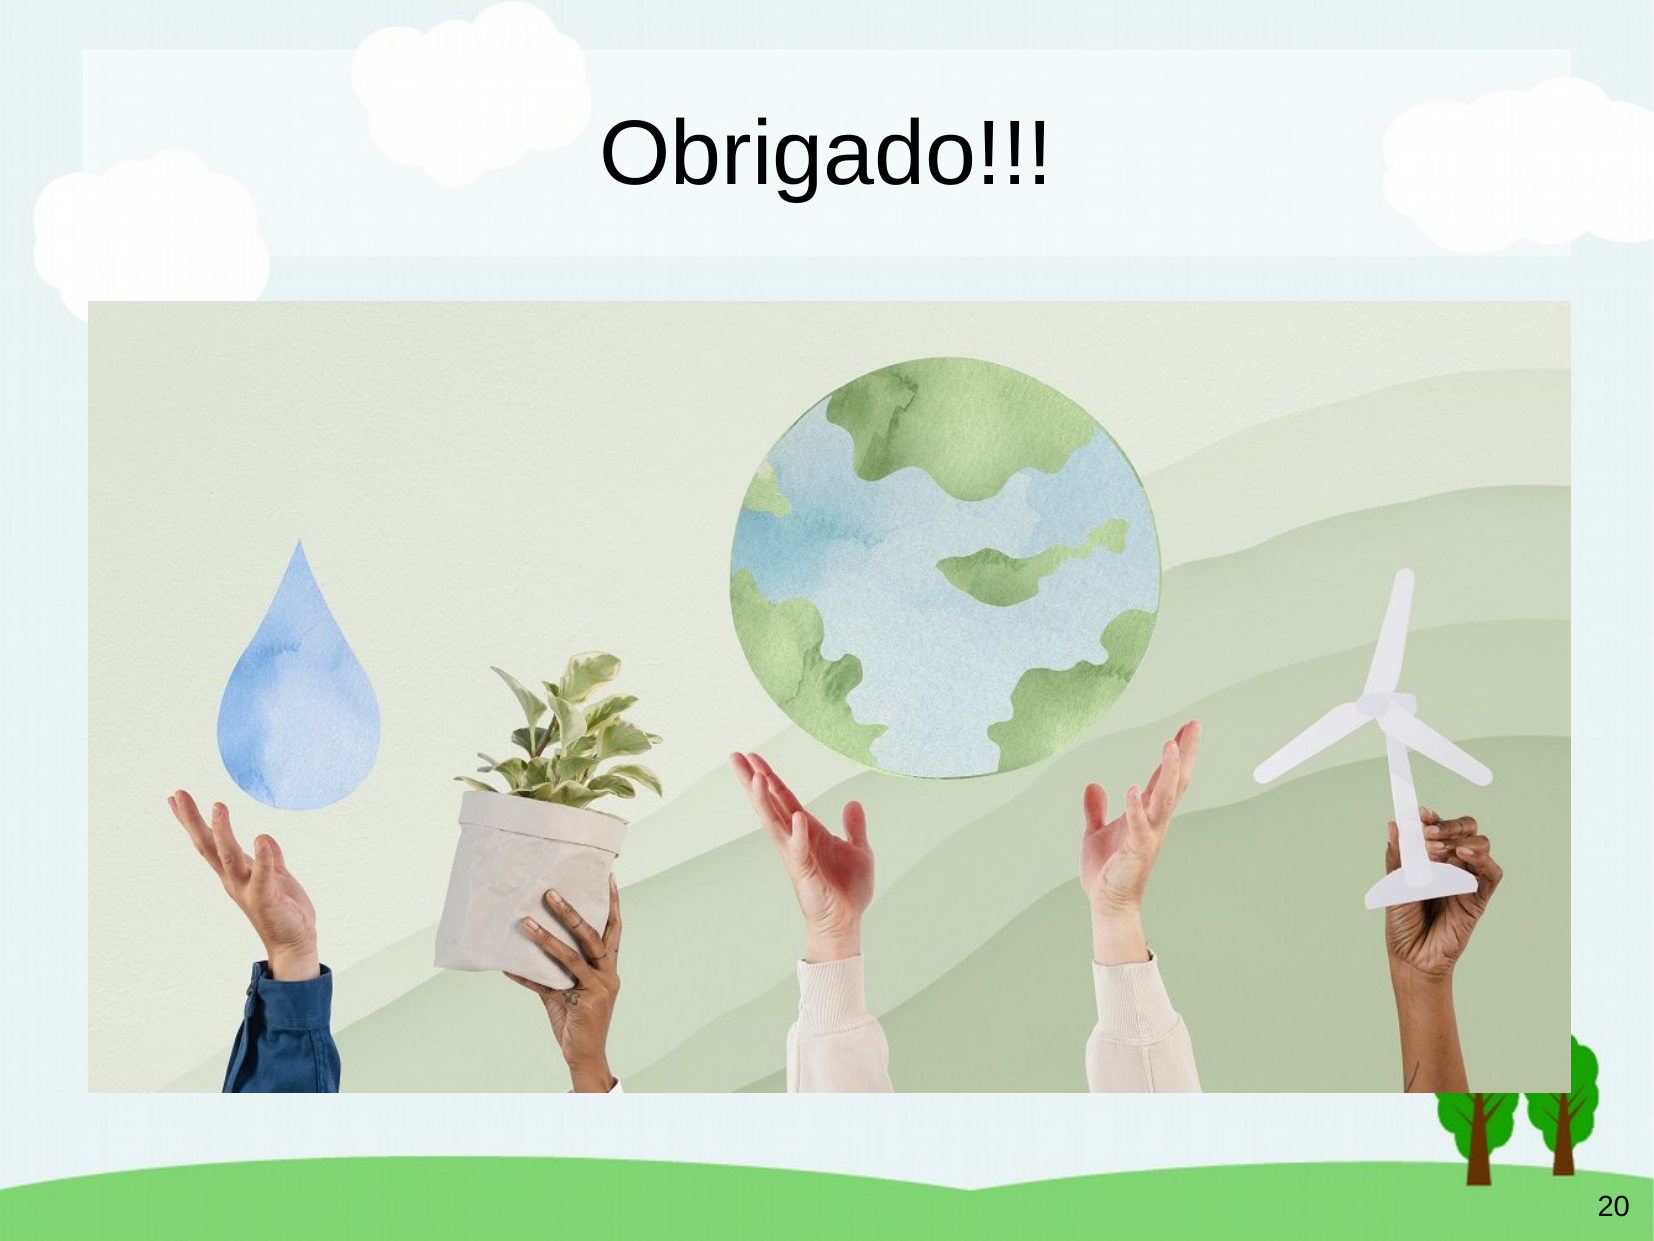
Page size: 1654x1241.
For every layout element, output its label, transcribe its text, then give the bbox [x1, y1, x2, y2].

picture [0, 0, 1654, 1241]
title Obrigado!!! [82, 49, 1571, 257]
